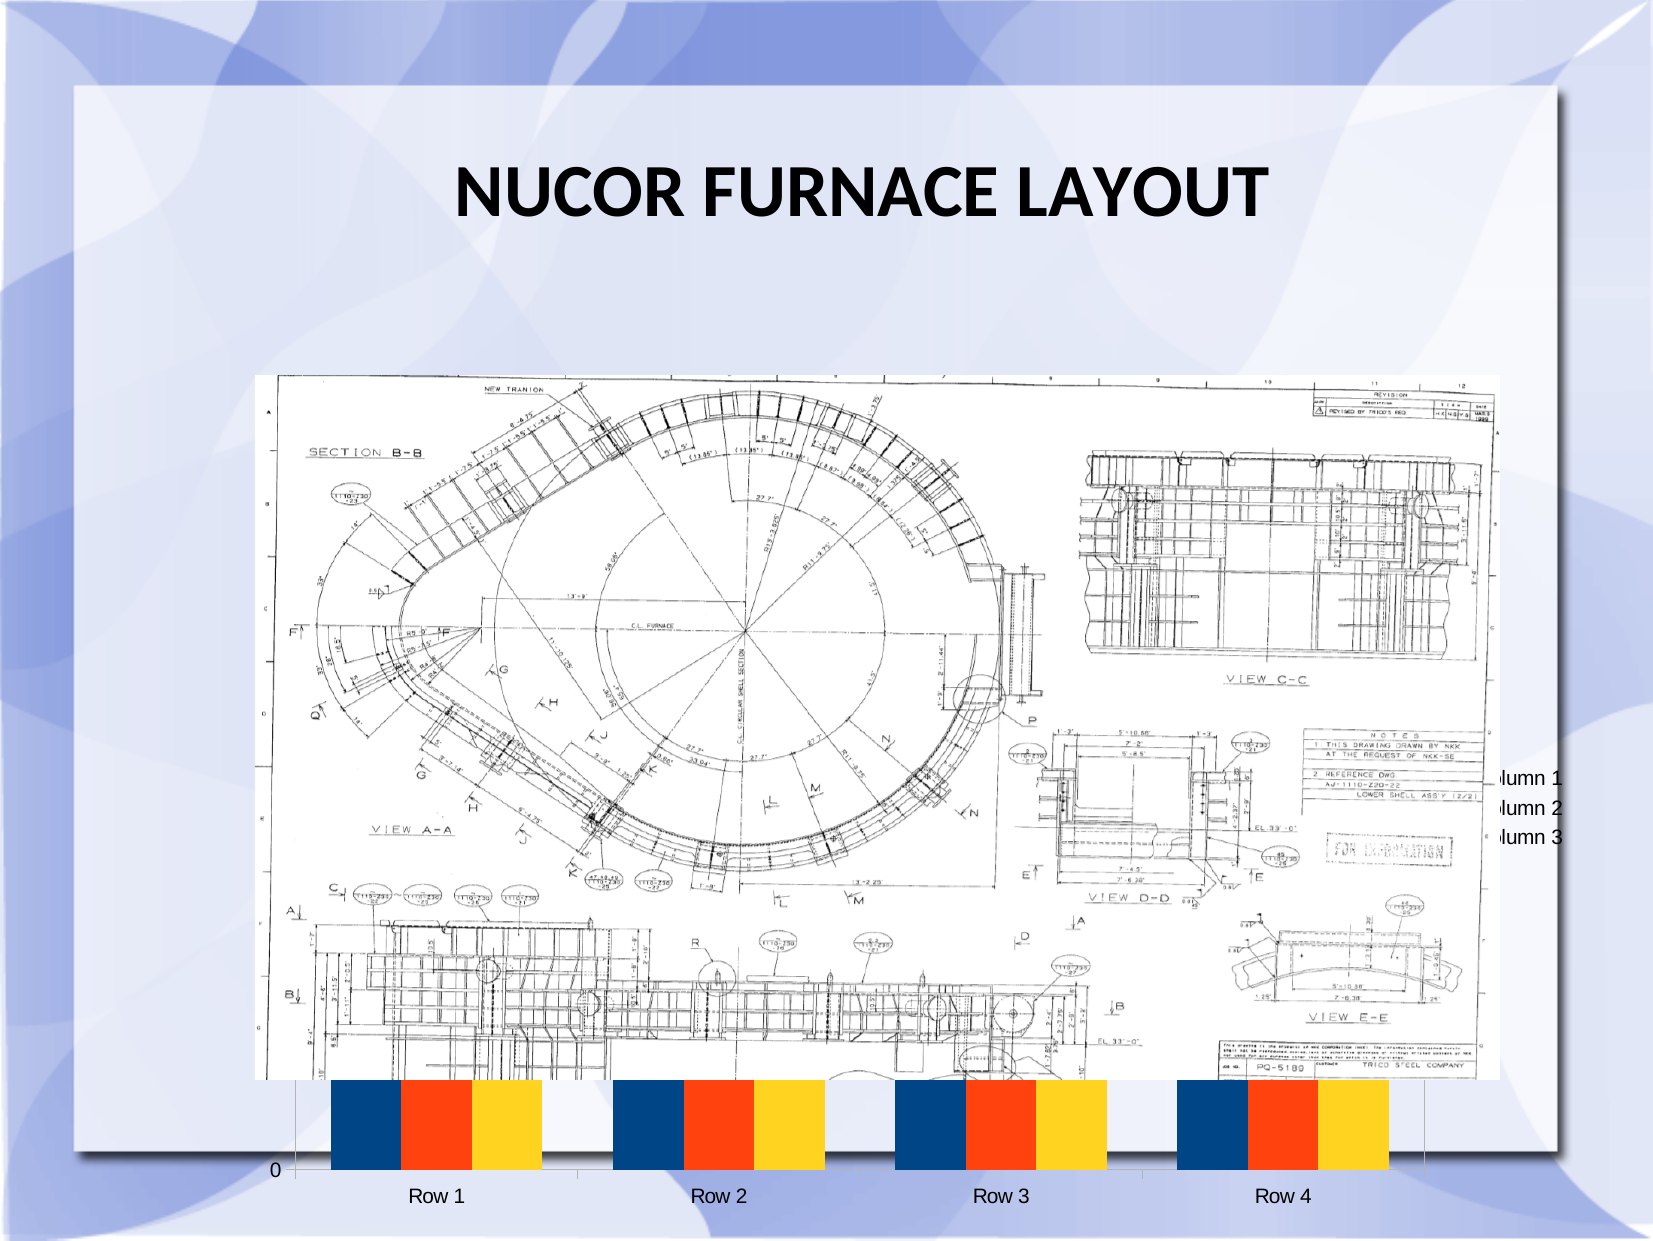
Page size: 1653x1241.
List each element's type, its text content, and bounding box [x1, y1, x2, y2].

title NUCOR FURNACE LAYOUT [285, 145, 1441, 361]
chart [231, 391, 1582, 1225]
picture [0, 0, 1653, 1241]
